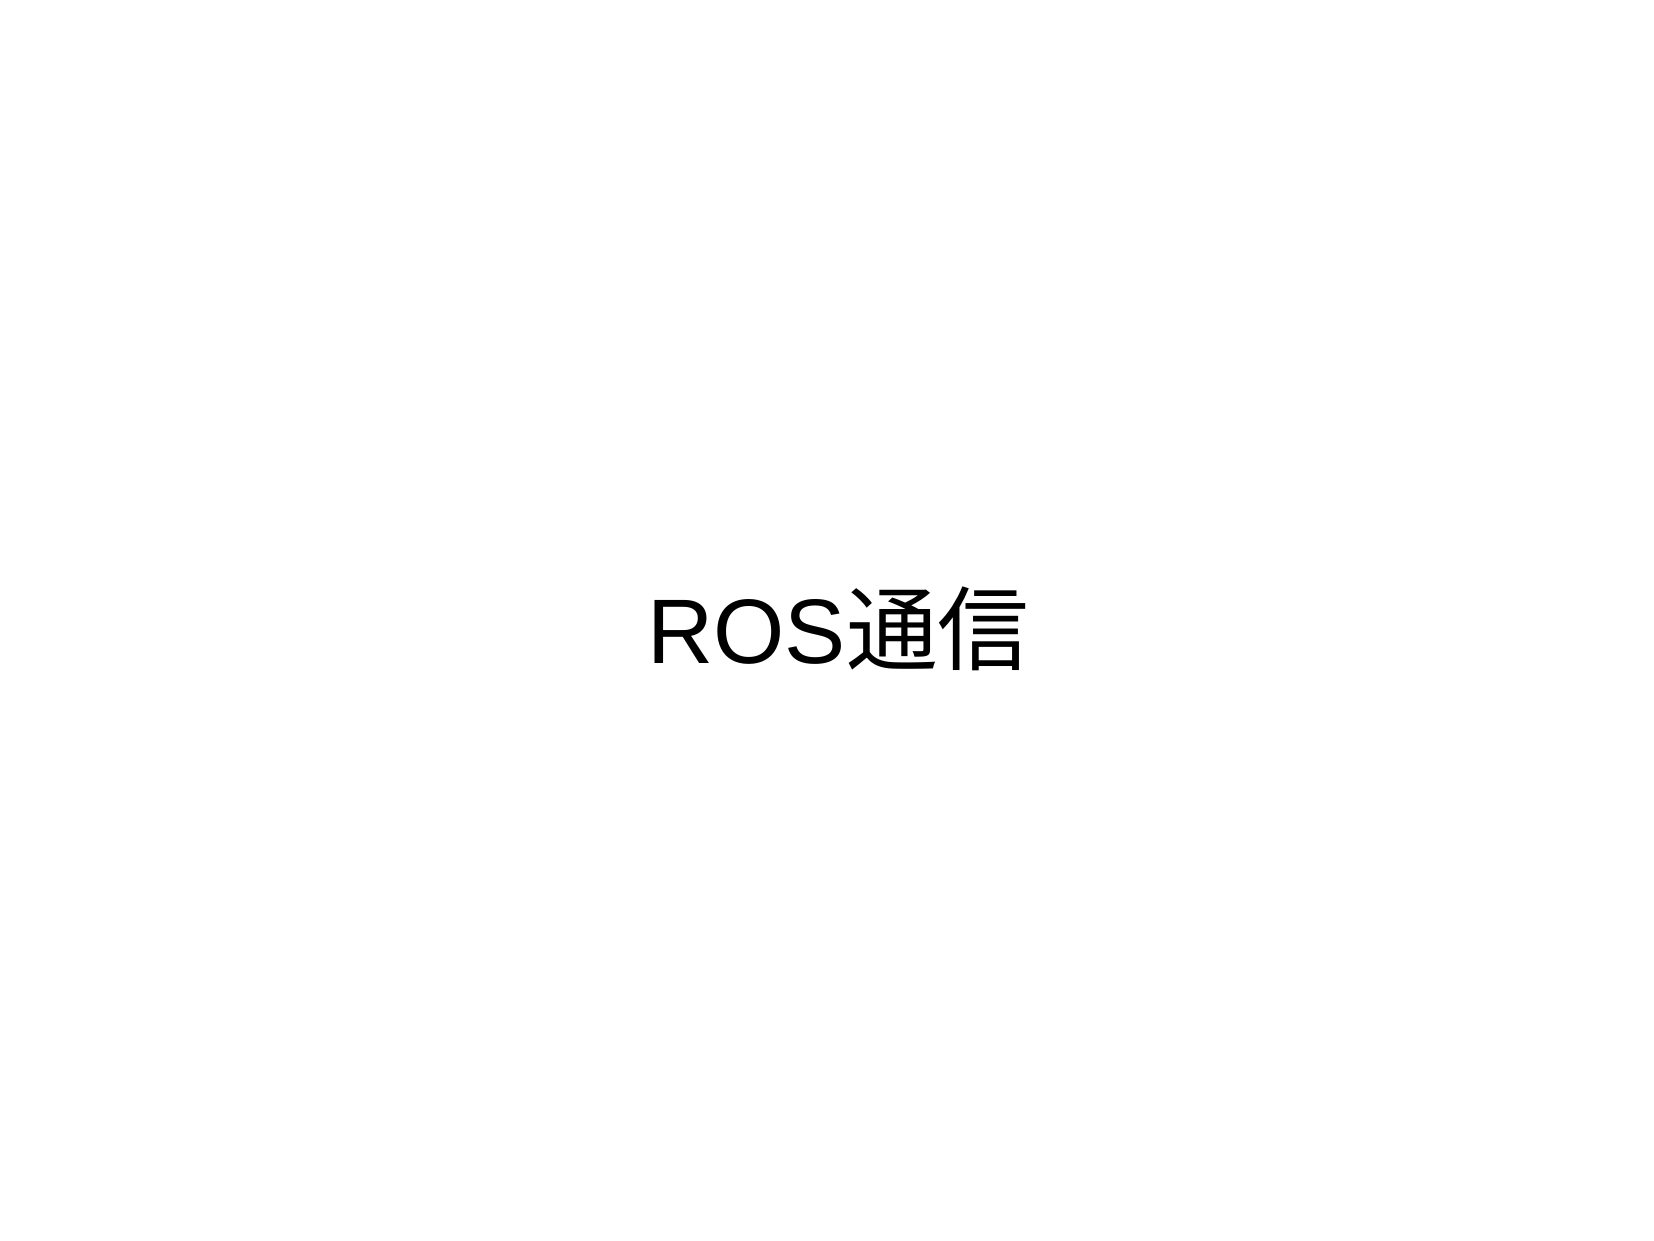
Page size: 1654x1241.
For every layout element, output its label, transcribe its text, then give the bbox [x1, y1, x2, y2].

title ROS通信 [94, 519, 1583, 727]
